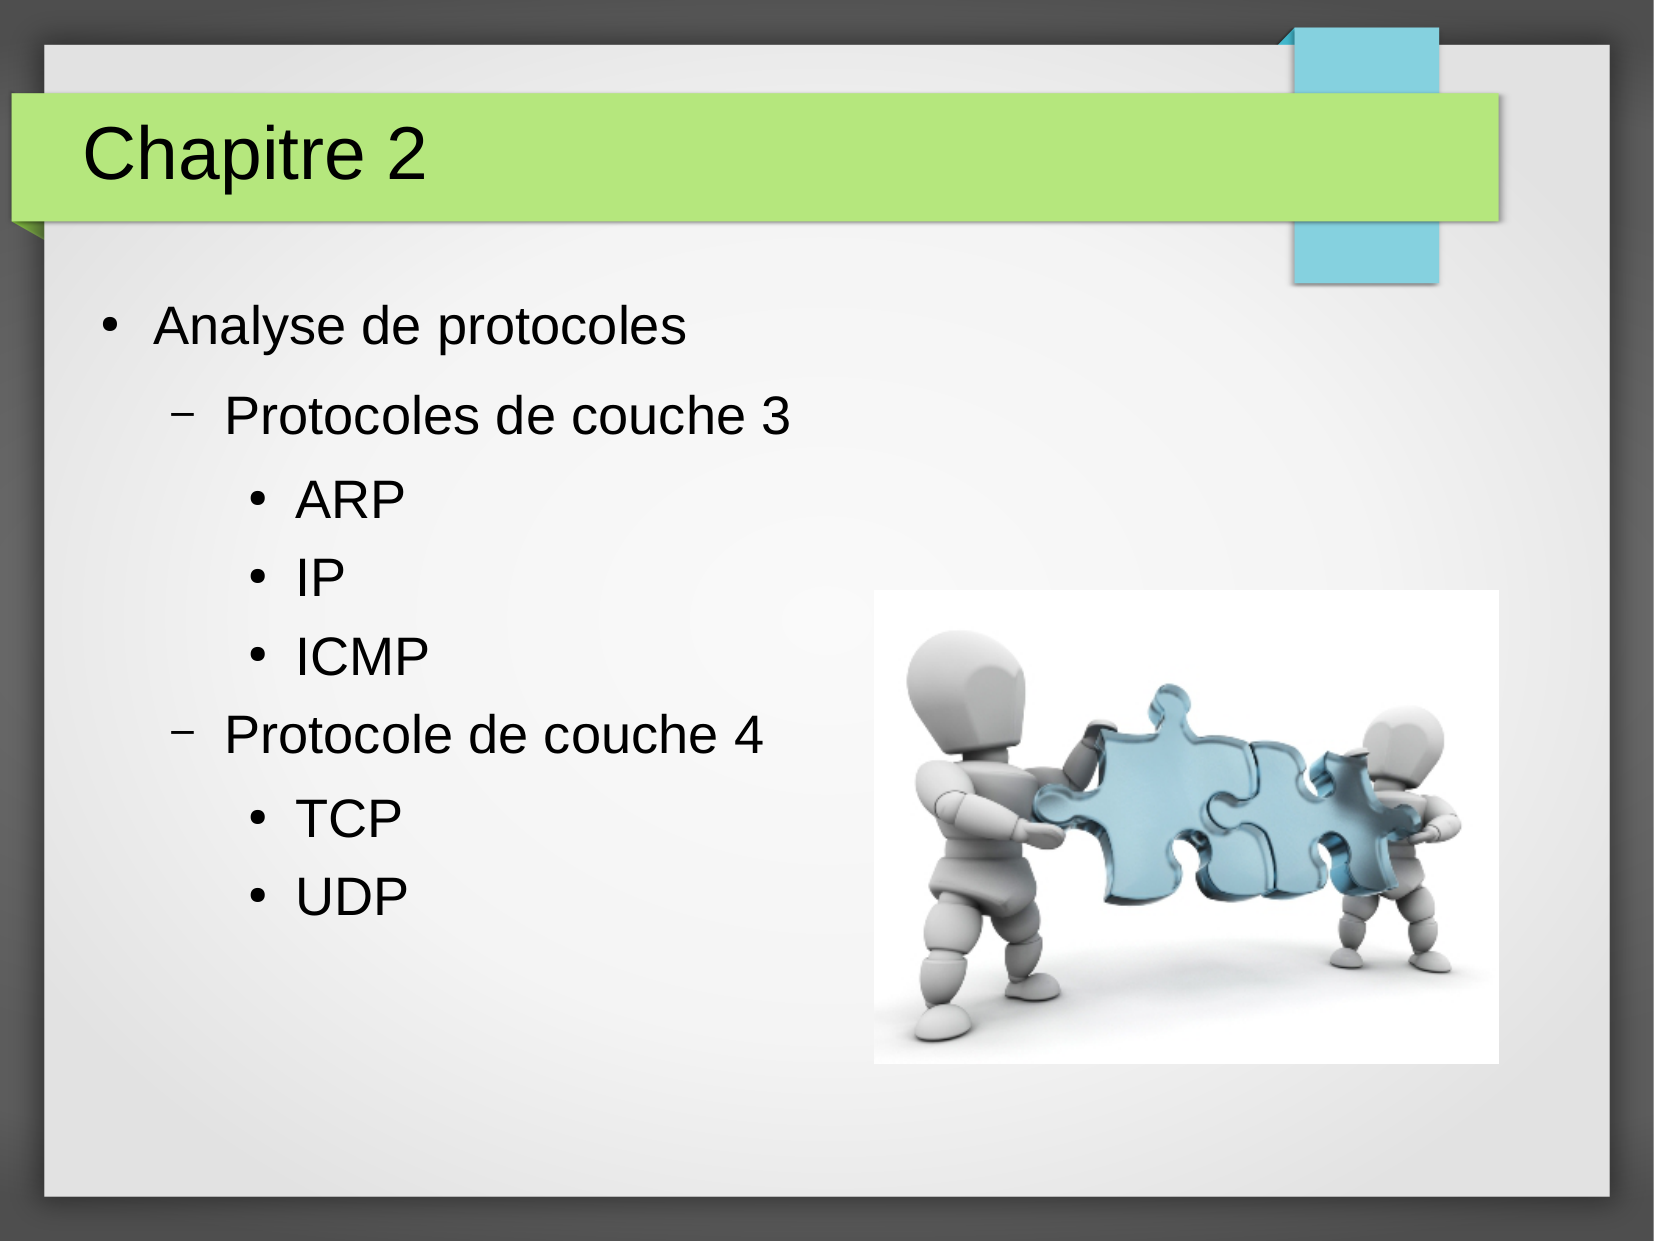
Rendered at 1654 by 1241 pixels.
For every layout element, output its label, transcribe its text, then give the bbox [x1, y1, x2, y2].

title Chapitre 2 [82, 94, 1264, 213]
picture [0, 0, 1654, 1241]
list Analyse de protocoles Protocoles de couche 3 ARP IP ICMP Protocole de couche 4 TCP UDP [82, 295, 1571, 1015]
